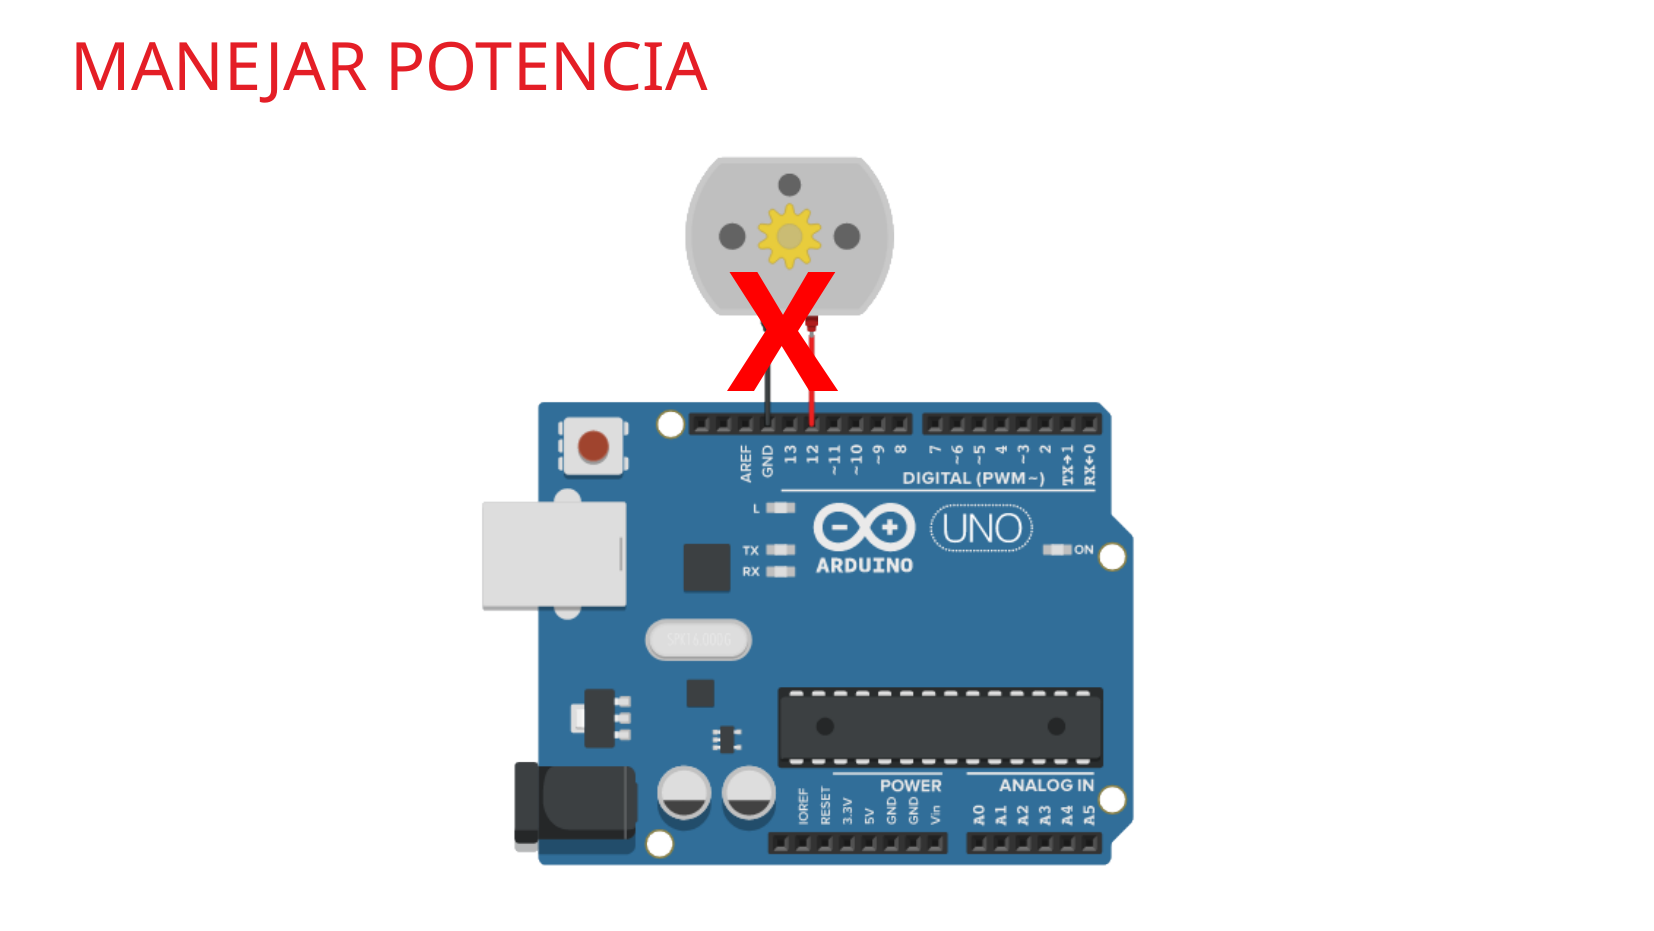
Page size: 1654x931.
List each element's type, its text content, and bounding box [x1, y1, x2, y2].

text_box X [712, 206, 868, 425]
picture [472, 133, 1181, 885]
title MANEJAR POTENCIA [70, 11, 1347, 118]
